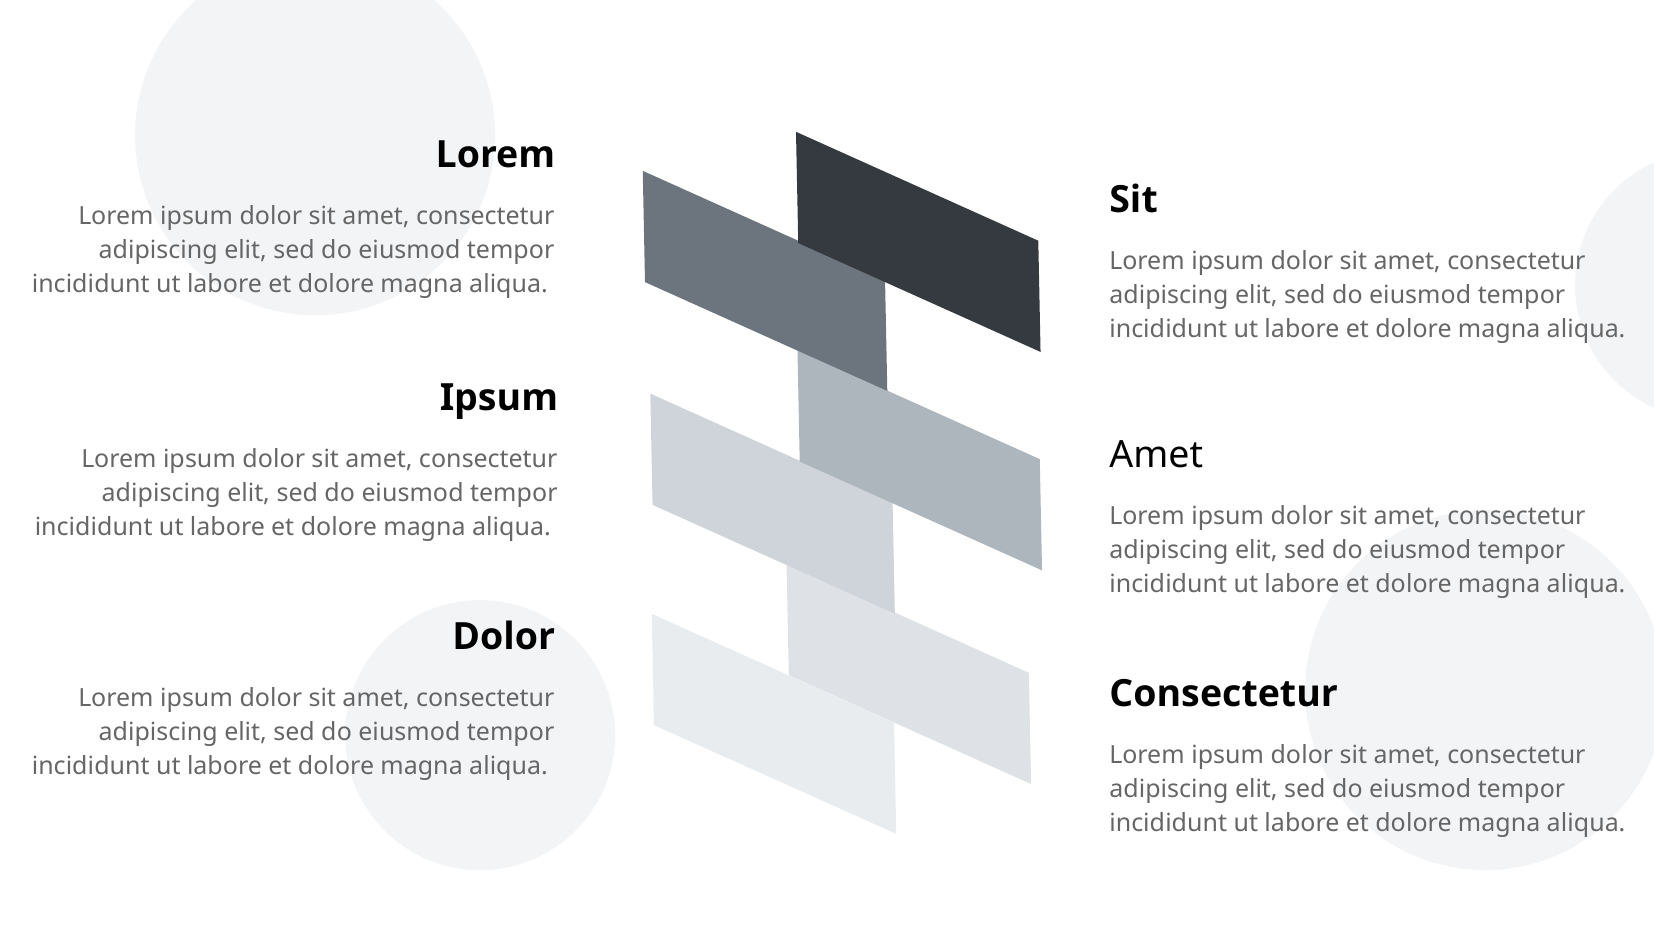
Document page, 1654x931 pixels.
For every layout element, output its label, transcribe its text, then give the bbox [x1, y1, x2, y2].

text_box Amet [1094, 420, 1425, 481]
text_box Lorem [240, 120, 571, 186]
text_box Ipsum [243, 362, 574, 429]
text_box Sit [1094, 165, 1425, 231]
text_box Lorem ipsum dolor sit amet, consectetur adipiscing elit, sed do eiusmod tempor incididunt ut labore et dolore magna aliqua. [1094, 490, 1650, 614]
text_box Lorem ipsum dolor sit amet, consectetur adipiscing elit, sed do eiusmod tempor incididunt ut labore et dolore magna aliqua. [1094, 729, 1650, 853]
text_box Lorem ipsum dolor sit amet, consectetur adipiscing elit, sed do eiusmod tempor incididunt ut labore et dolore magna aliqua. [15, 190, 571, 313]
text_box Lorem ipsum dolor sit amet, consectetur adipiscing elit, sed do eiusmod tempor incididunt ut labore et dolore magna aliqua. [18, 432, 574, 608]
text_box Lorem ipsum dolor sit amet, consectetur adipiscing elit, sed do eiusmod tempor incididunt ut labore et dolore magna aliqua. [1094, 235, 1650, 358]
text_box Consectetur [1094, 659, 1425, 726]
text_box Lorem ipsum dolor sit amet, consectetur adipiscing elit, sed do eiusmod tempor incididunt ut labore et dolore magna aliqua. [15, 672, 571, 796]
text_box Dolor [240, 602, 571, 668]
